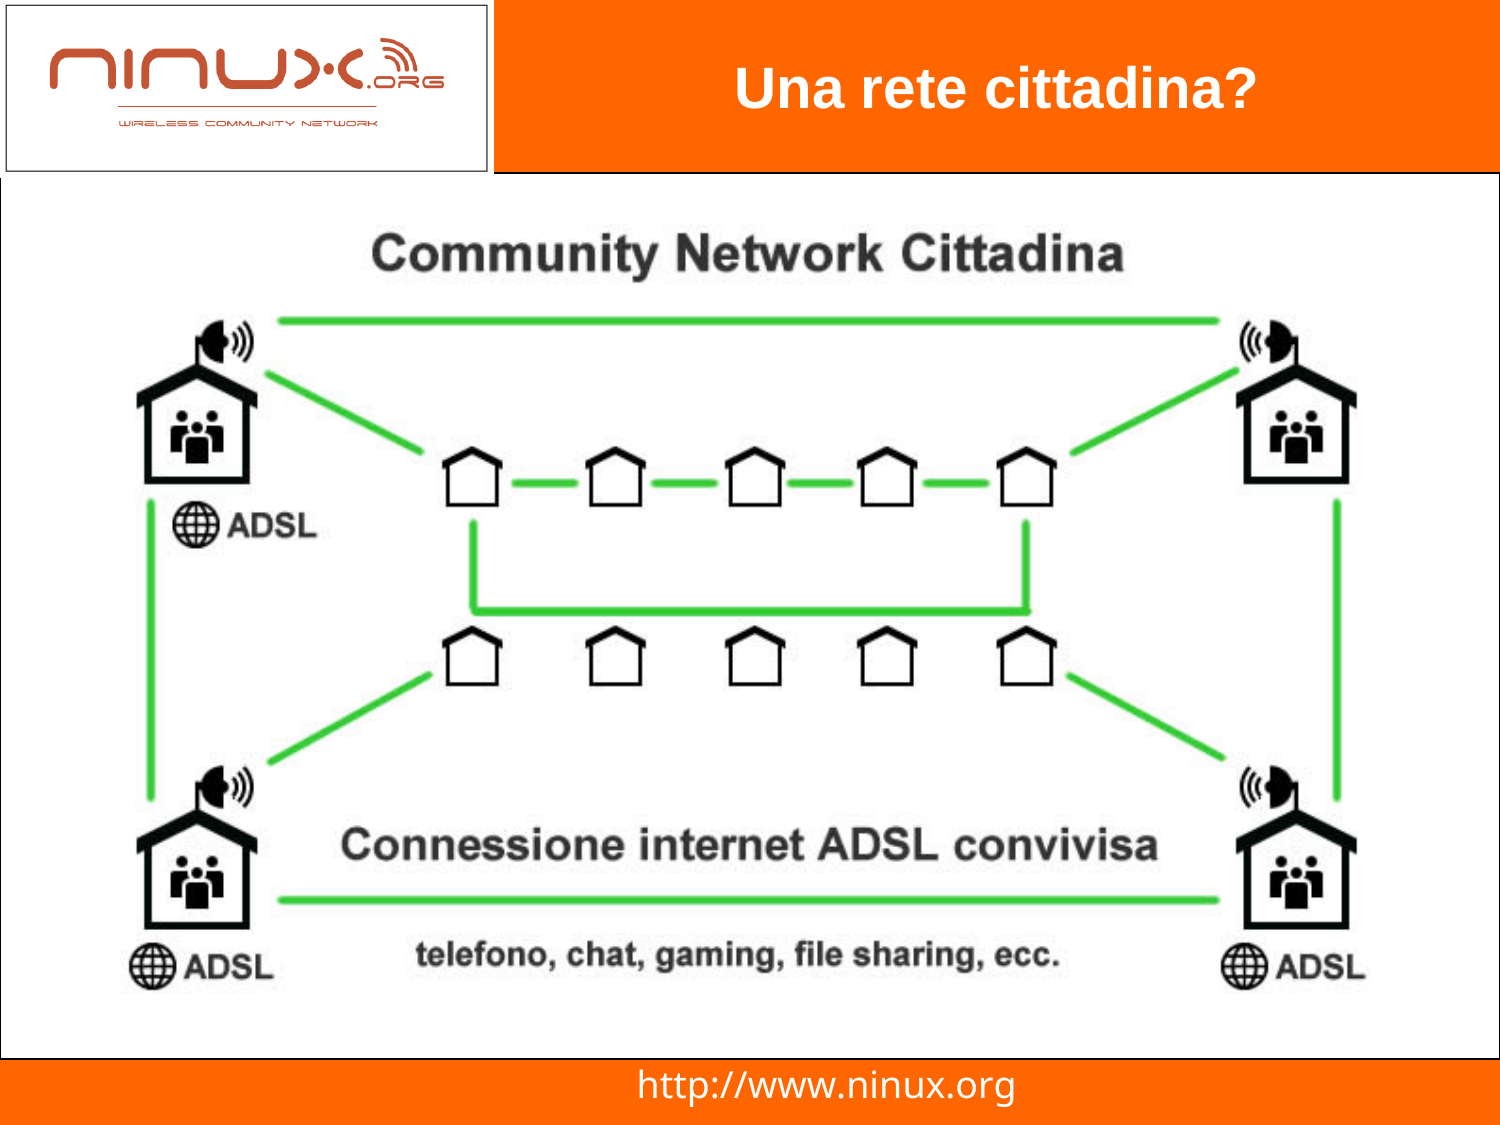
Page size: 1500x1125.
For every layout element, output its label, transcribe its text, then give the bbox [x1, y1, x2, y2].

text_box http://www.ninux.org [621, 1053, 1159, 1125]
picture [90, 194, 1410, 1030]
title Una rete cittadina? [495, 17, 1500, 160]
picture [0, 0, 494, 178]
